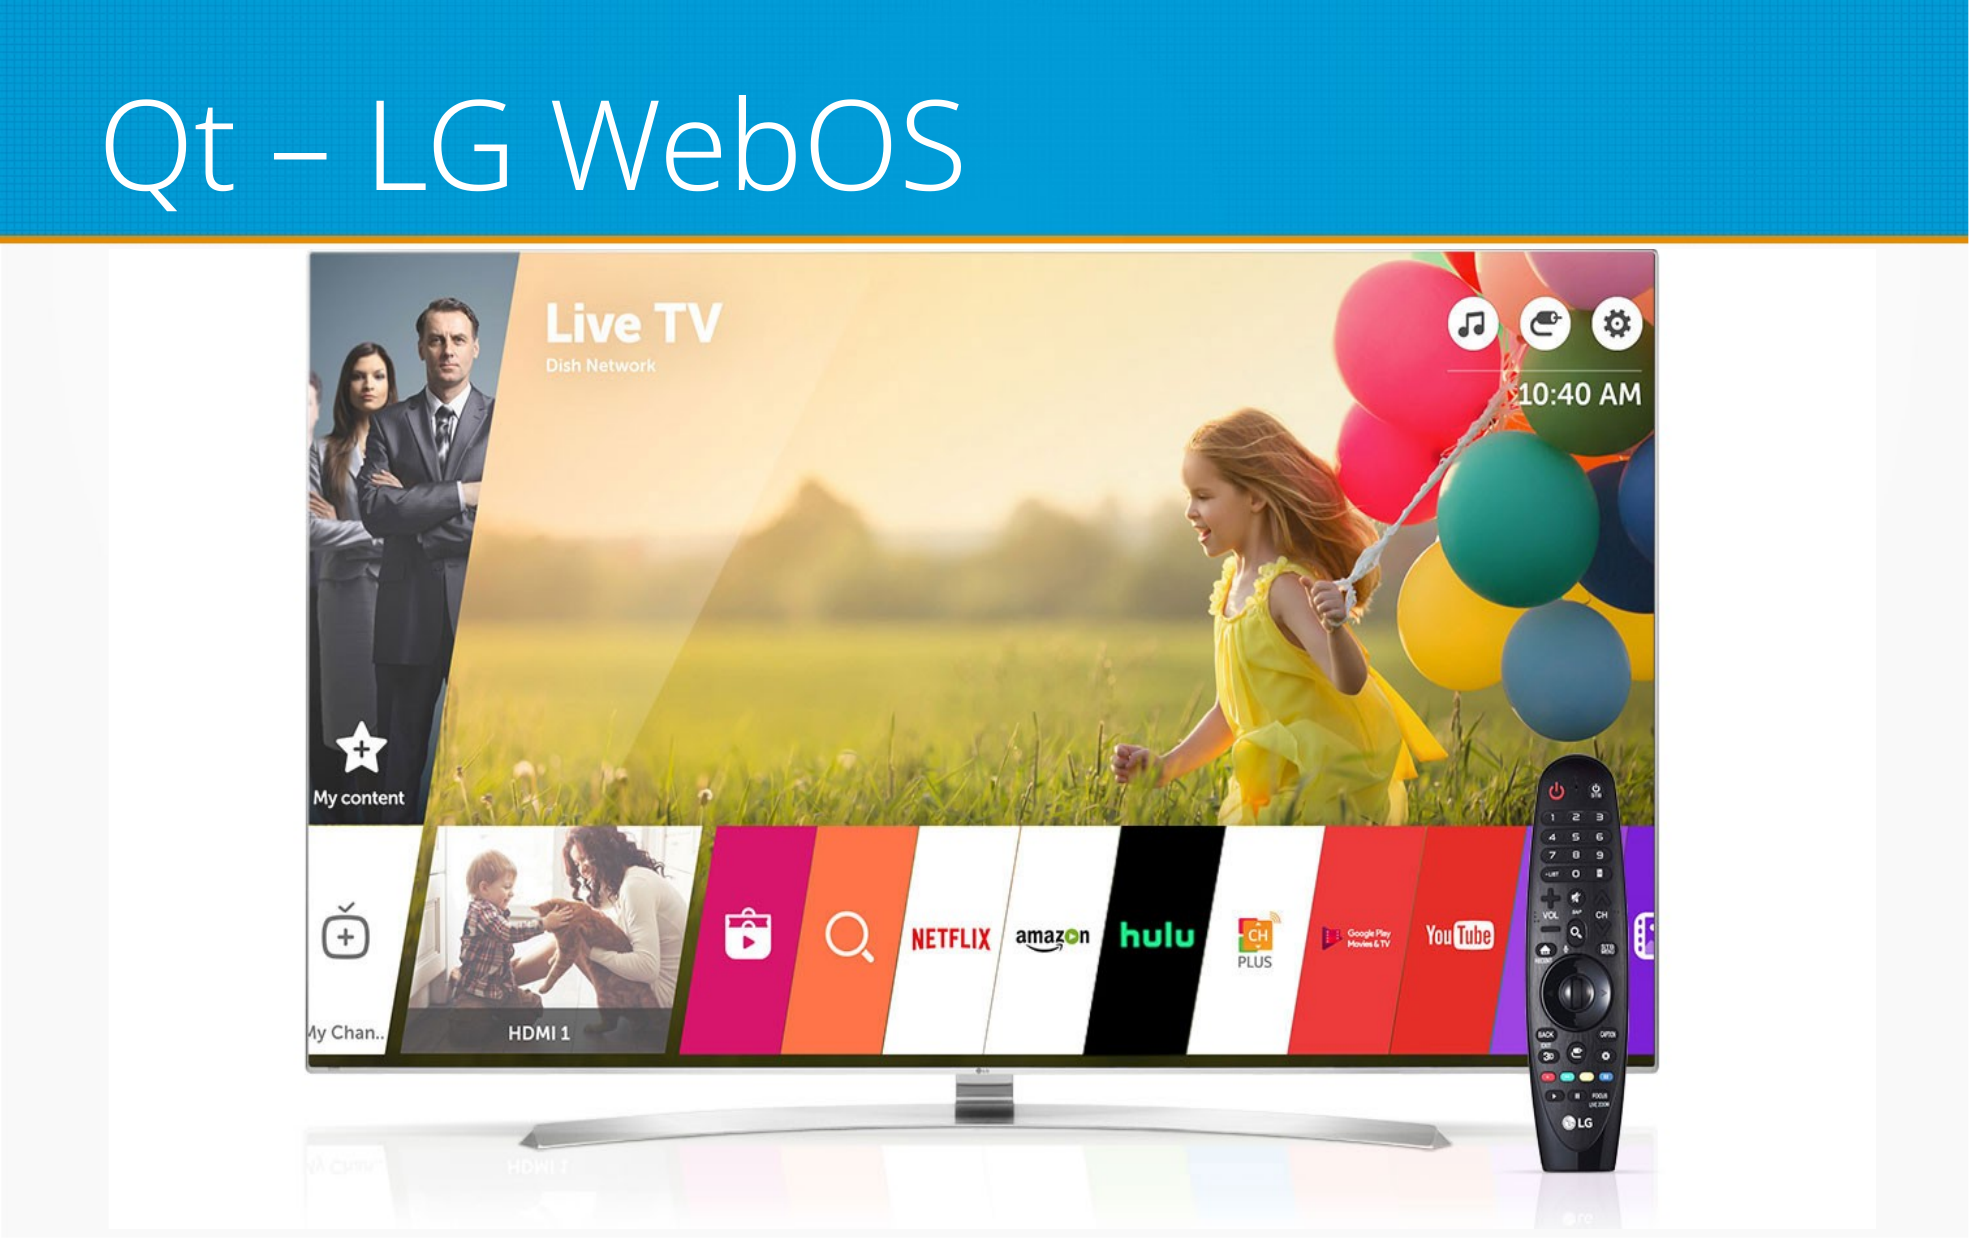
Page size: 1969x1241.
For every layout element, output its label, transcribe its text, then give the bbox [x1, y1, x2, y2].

picture [0, 233, 1969, 1241]
title Qt – LG WebOS [98, 19, 1870, 227]
